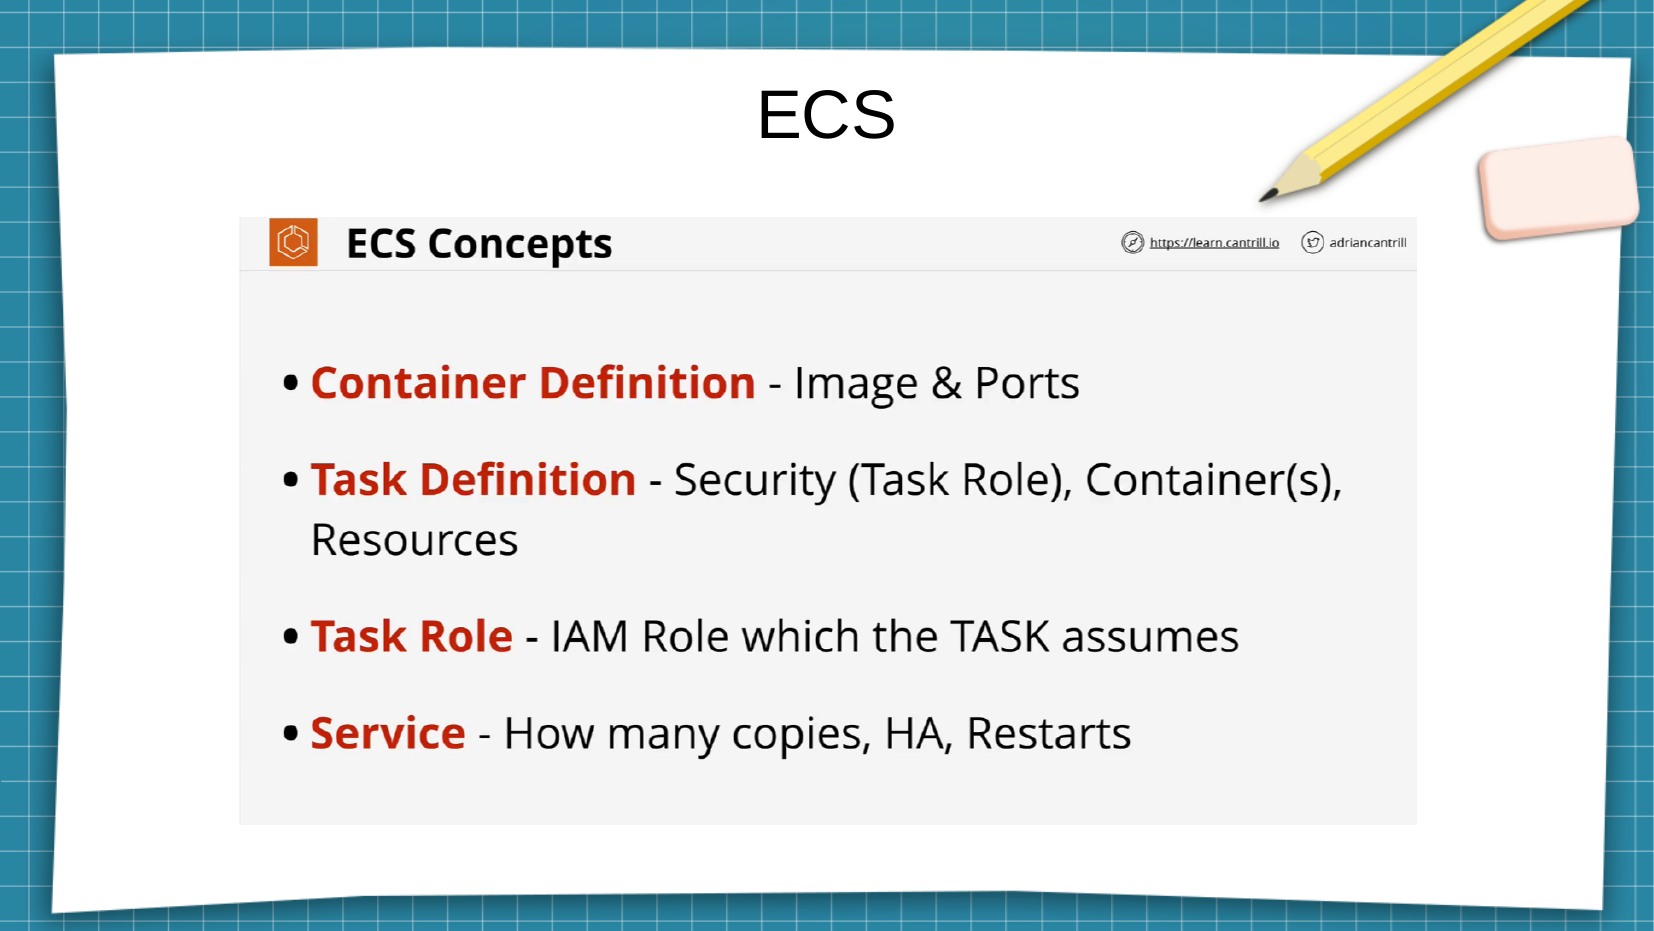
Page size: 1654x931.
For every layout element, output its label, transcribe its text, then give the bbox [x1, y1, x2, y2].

title ECS [82, 37, 1571, 193]
picture [0, 0, 1654, 931]
